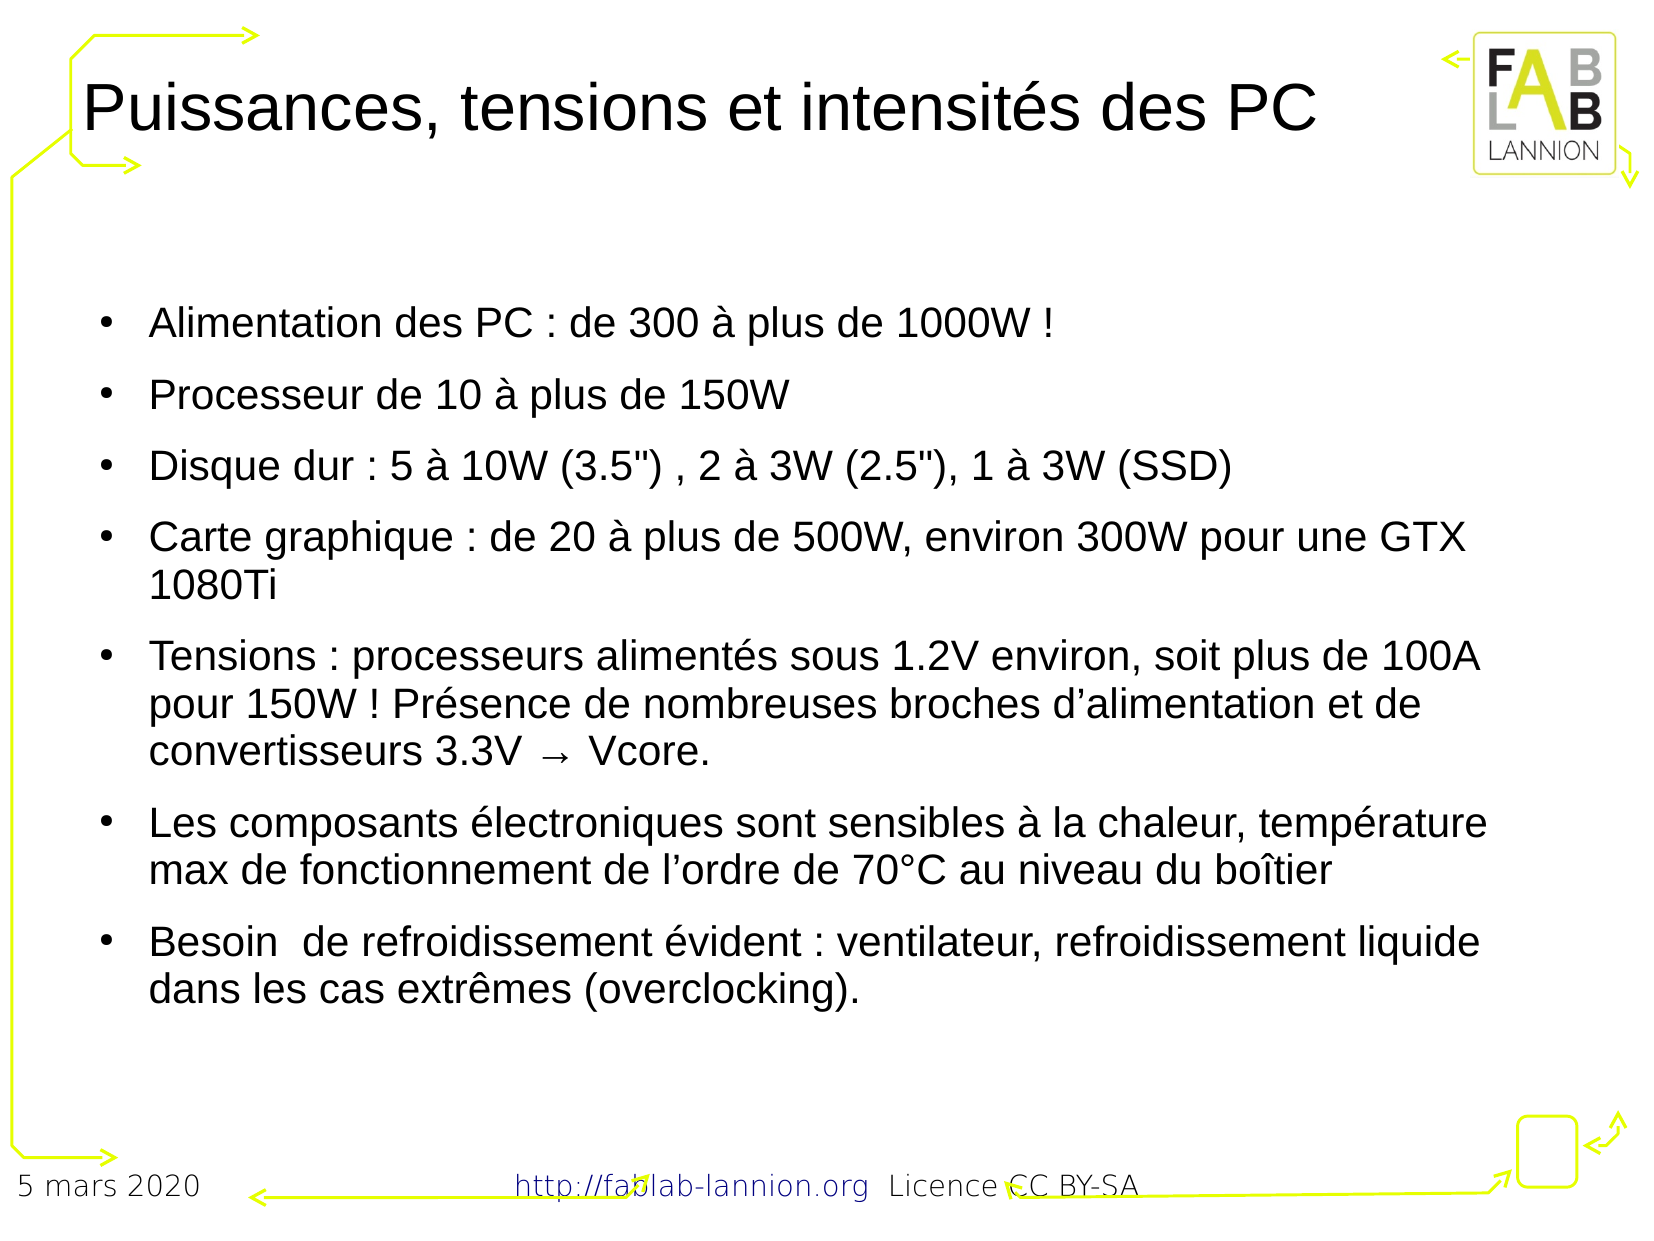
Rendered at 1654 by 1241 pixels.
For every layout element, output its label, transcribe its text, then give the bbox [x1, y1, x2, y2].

picture [1470, 29, 1619, 178]
list Alimentation des PC : de 300 à plus de 1000W ! Processeur de 10 à plus de 150W Disque dur : 5 à 10W (3.5") , 2 à 3W (2.5"), 1 à 3W (SSD) Carte graphique : de 20 à plus de 500W, environ 300W pour une GTX 1080Ti Tensions : processeurs alimentés sous 1.2V environ, soit plus de 100A pour 150W ! Présence de nombreuses broches d’alimentation et de convertisseurs 3.3V → Vcore. Les composants électroniques sont sensibles à la chaleur, température max de fonctionnement de l’ordre de 70°C au niveau du boîtier Besoin de refroidissement évident : ventilateur, refroidissement liquide dans les cas extrêmes (overclocking). [82, 299, 1571, 1019]
title Puissances, tensions et intensités des PC [82, 49, 1441, 166]
